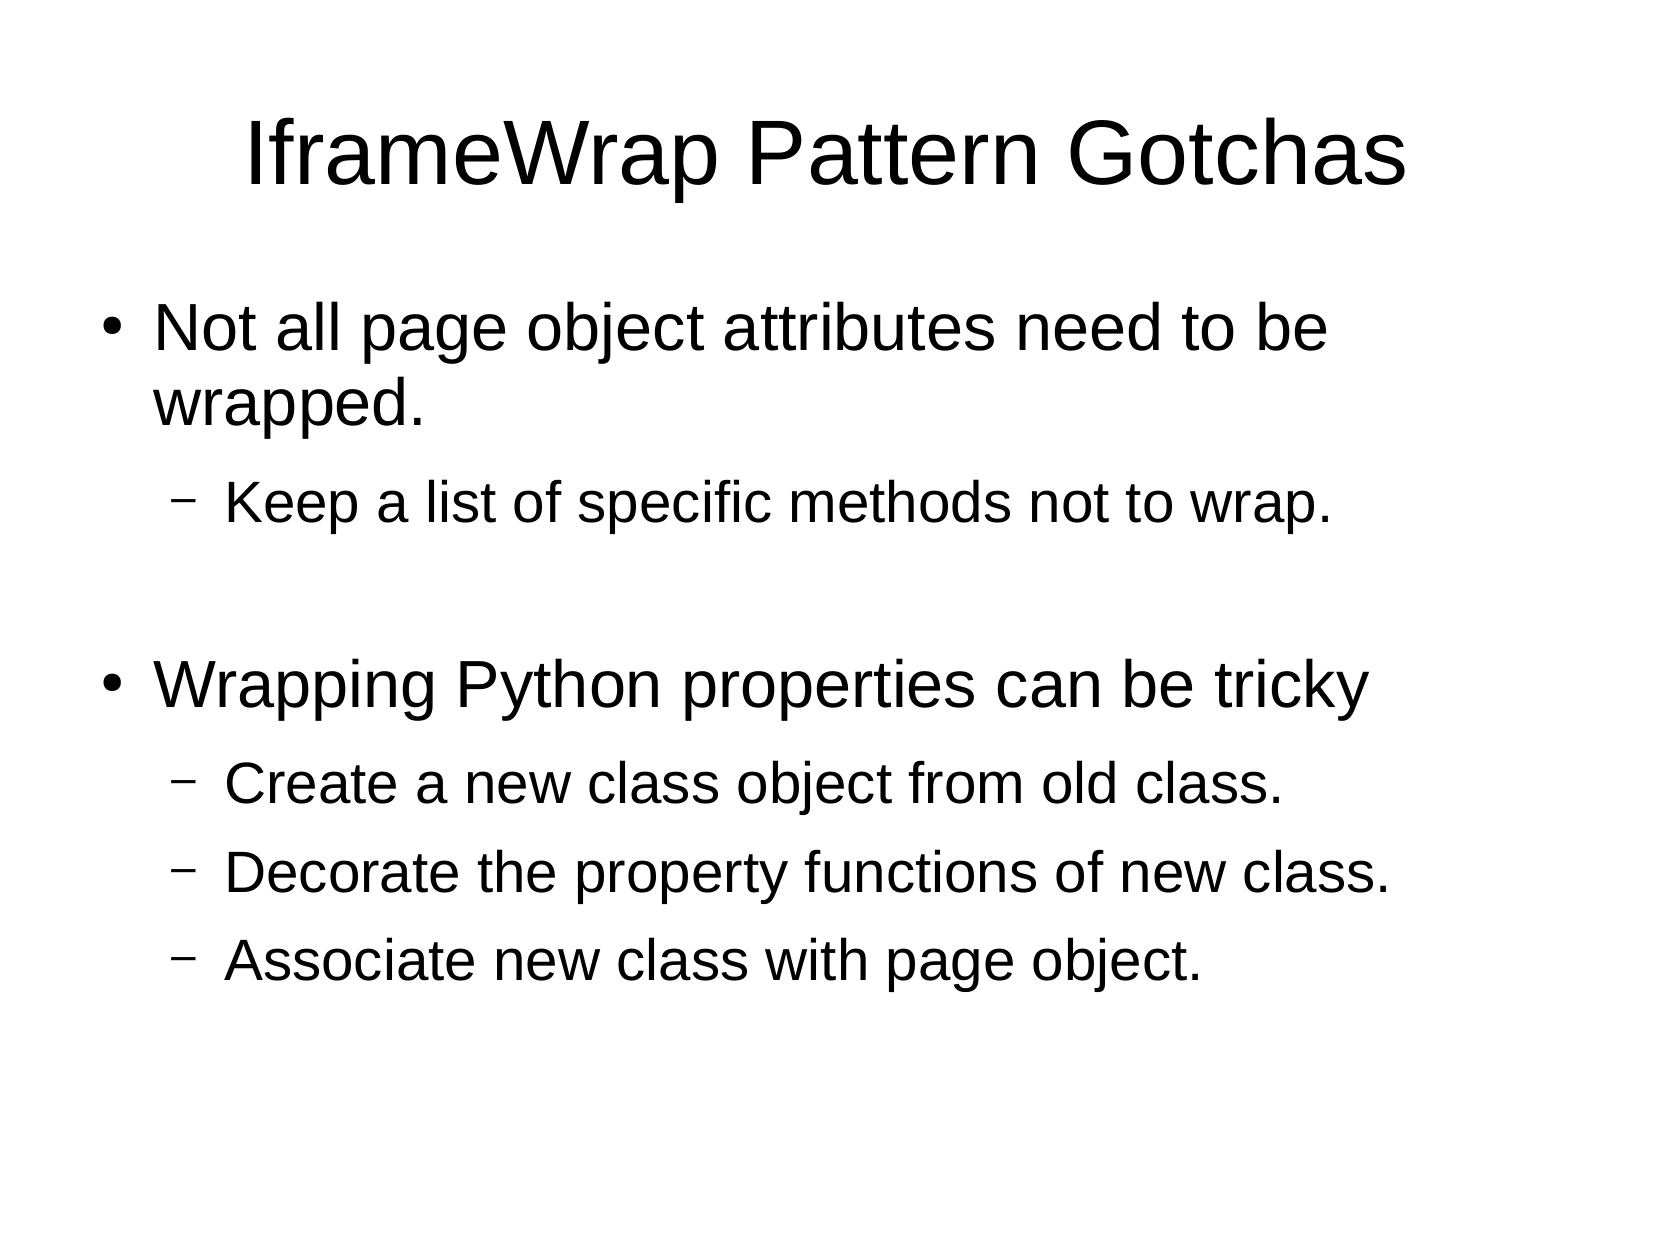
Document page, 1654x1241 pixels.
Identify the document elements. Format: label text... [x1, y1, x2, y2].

title IframeWrap Pattern Gotchas [82, 49, 1571, 257]
list Not all page object attributes need to be wrapped. Keep a list of specific methods not to wrap. Wrapping Python properties can be tricky Create a new class object from old class. Decorate the property functions of new class. Associate new class with page object. [82, 290, 1538, 1010]
